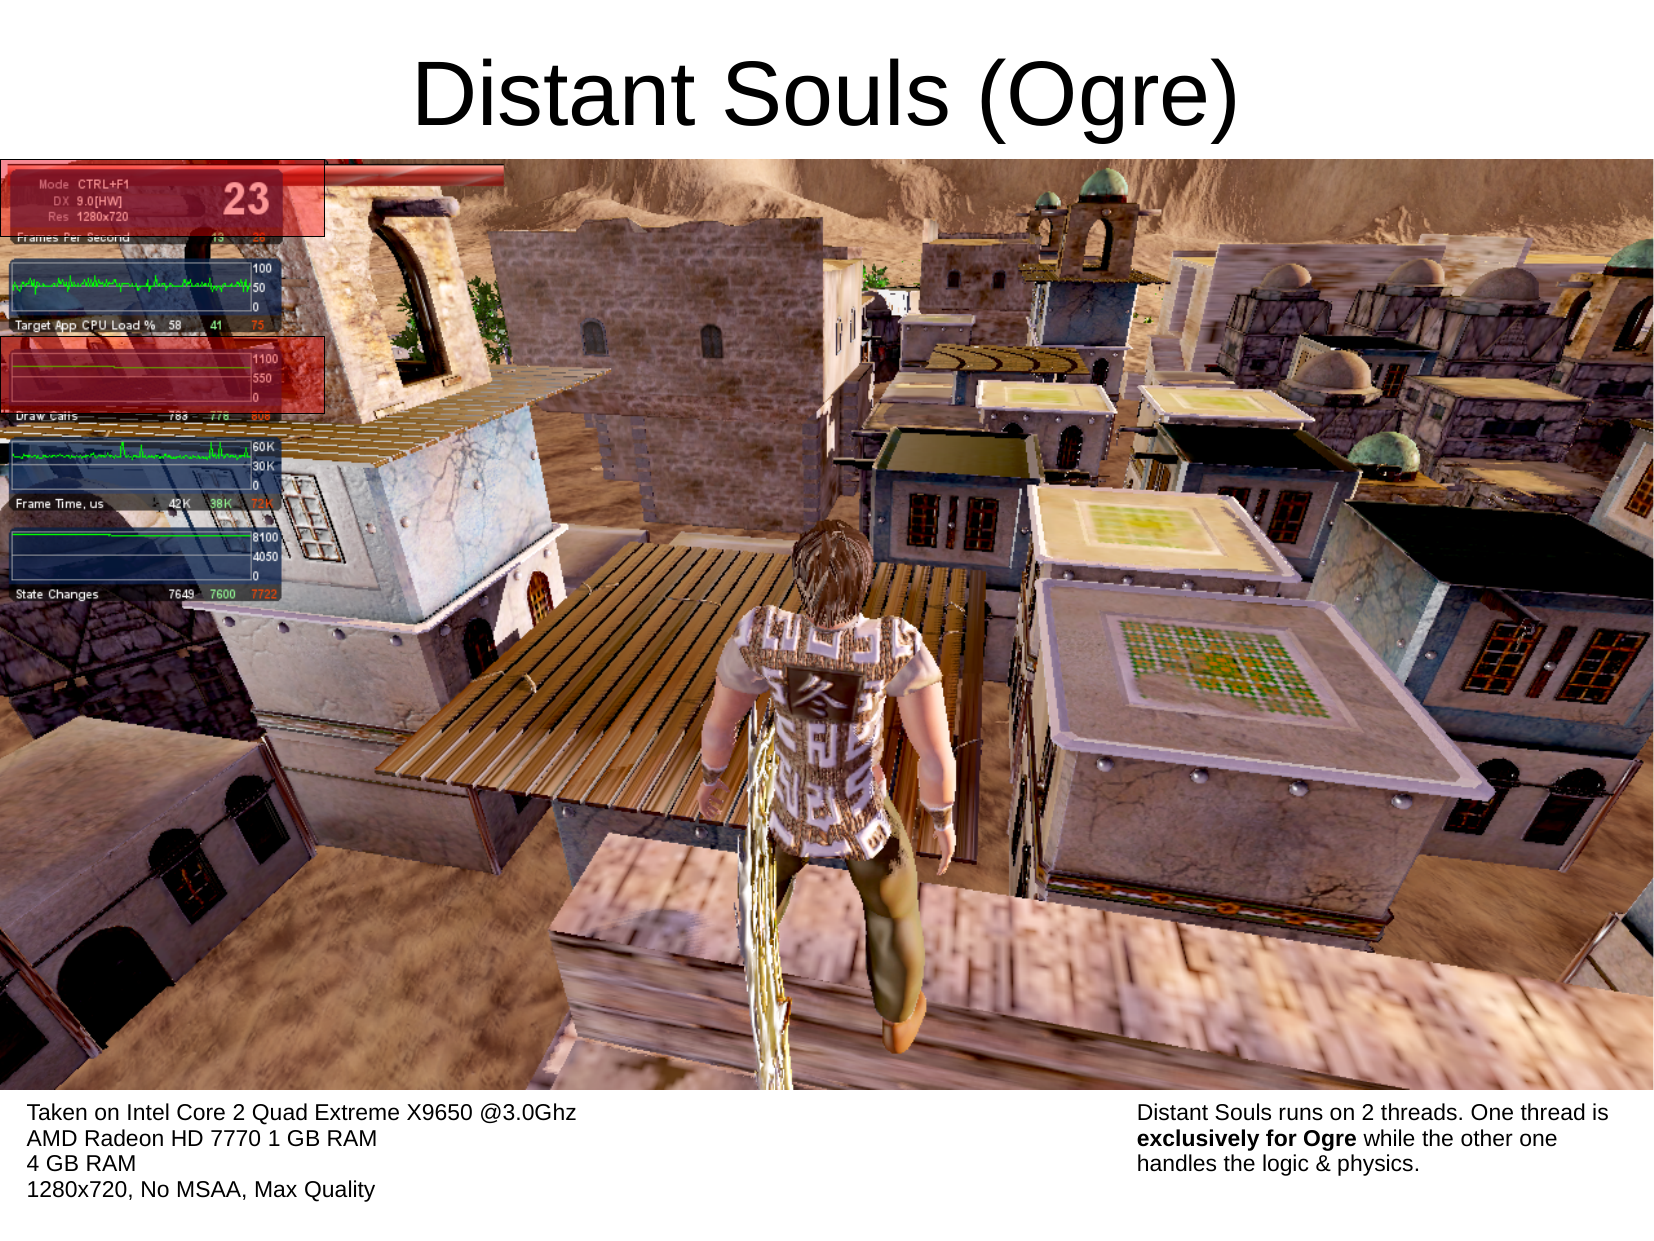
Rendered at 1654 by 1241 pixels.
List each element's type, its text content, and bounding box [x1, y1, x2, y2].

picture [0, 159, 1654, 1090]
text_box [0, 336, 325, 414]
text_box [0, 159, 325, 237]
title Distant Souls (Ogre) [82, 0, 1571, 159]
text_box Distant Souls runs on 2 threads. One thread is exclusively for Ogre while the other one handles the logic & physics. [1122, 1092, 1625, 1186]
text_box Taken on Intel Core 2 Quad Extreme X9650 @3.0Ghz AMD Radeon HD 7770 1 GB RAM 4 GB RAM 1280x720, No MSAA, Max Quality [11, 1092, 603, 1211]
